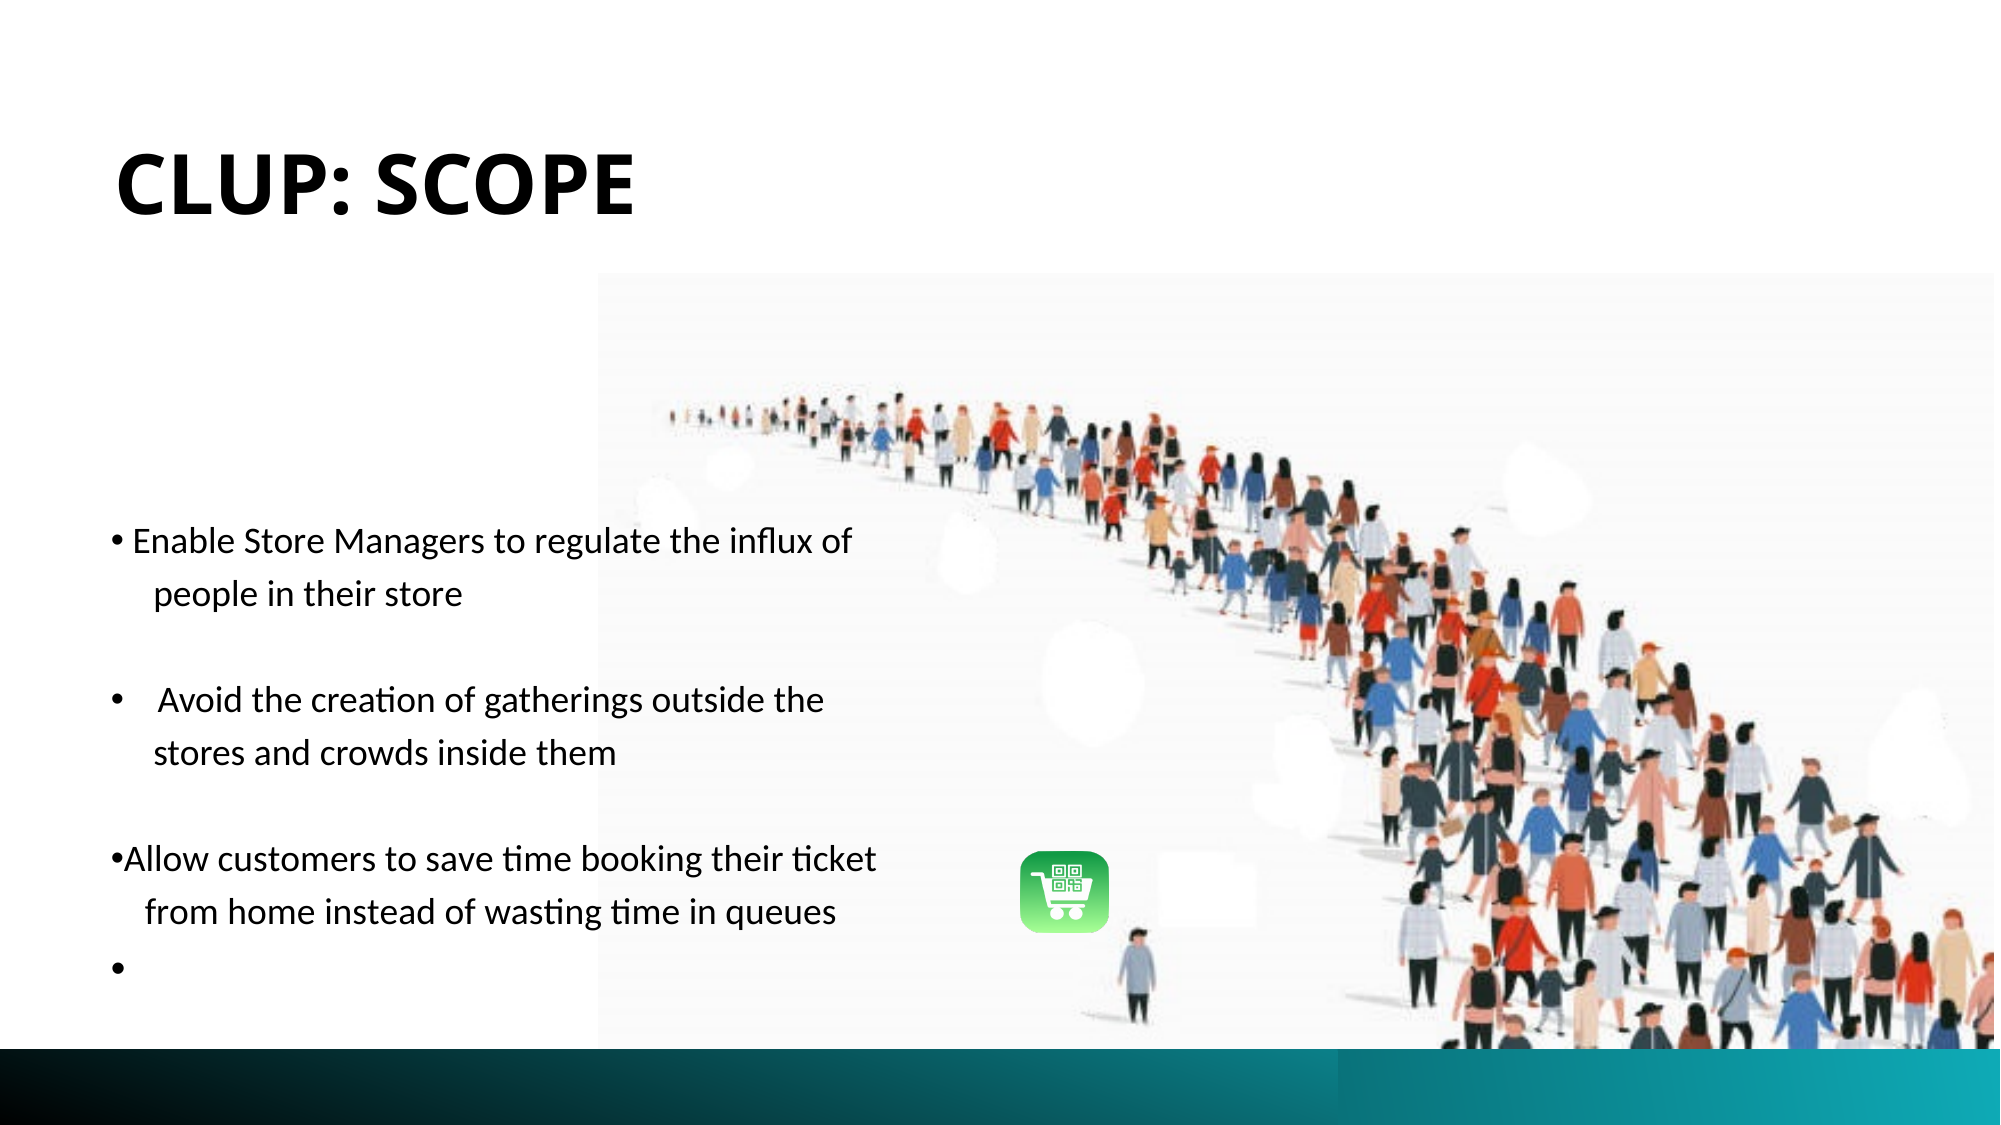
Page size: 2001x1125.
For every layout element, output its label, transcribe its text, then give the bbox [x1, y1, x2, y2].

picture [598, 273, 1994, 1049]
text_box [0, 0, 2000, 1125]
text_box Enable Store Managers to regulate the influx of people in their store Avoid the creation of gatherings outside the stores and crowds inside them Allow customers to save time booking their ticket from home instead of wasting time in queues [95, 513, 1050, 1082]
title Clup: scope [100, 124, 1054, 240]
